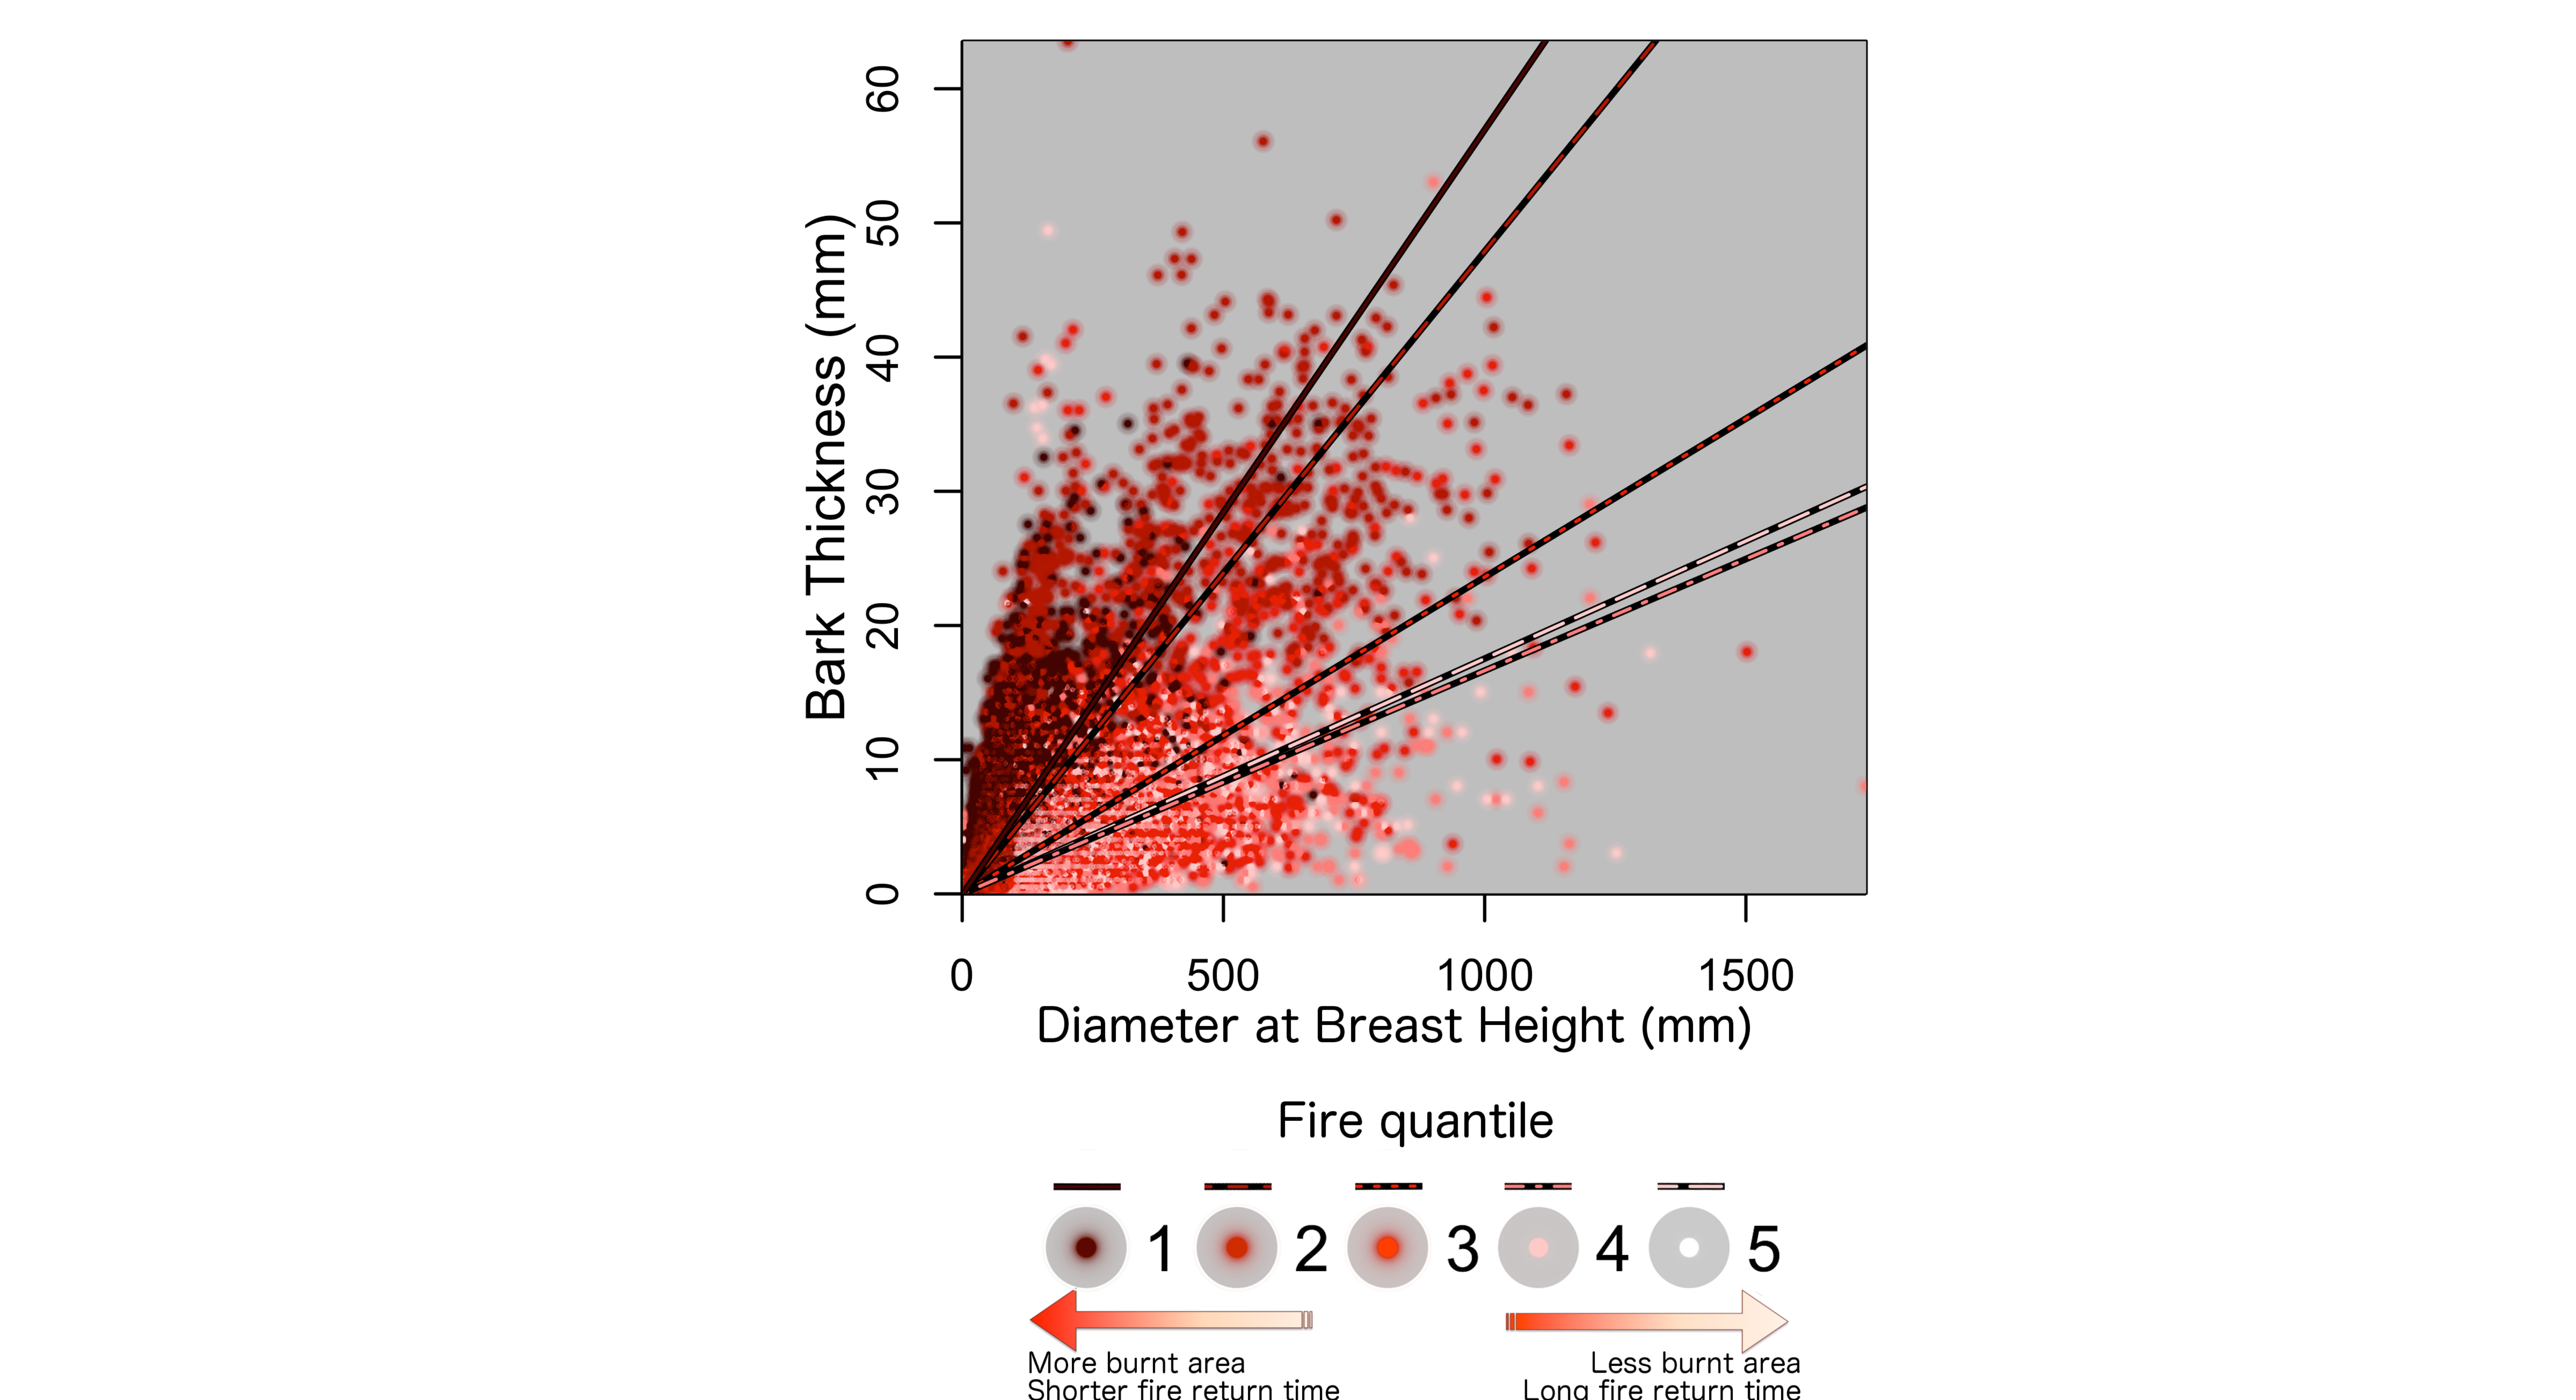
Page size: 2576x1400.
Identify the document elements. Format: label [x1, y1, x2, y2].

picture [789, 28, 1916, 1400]
